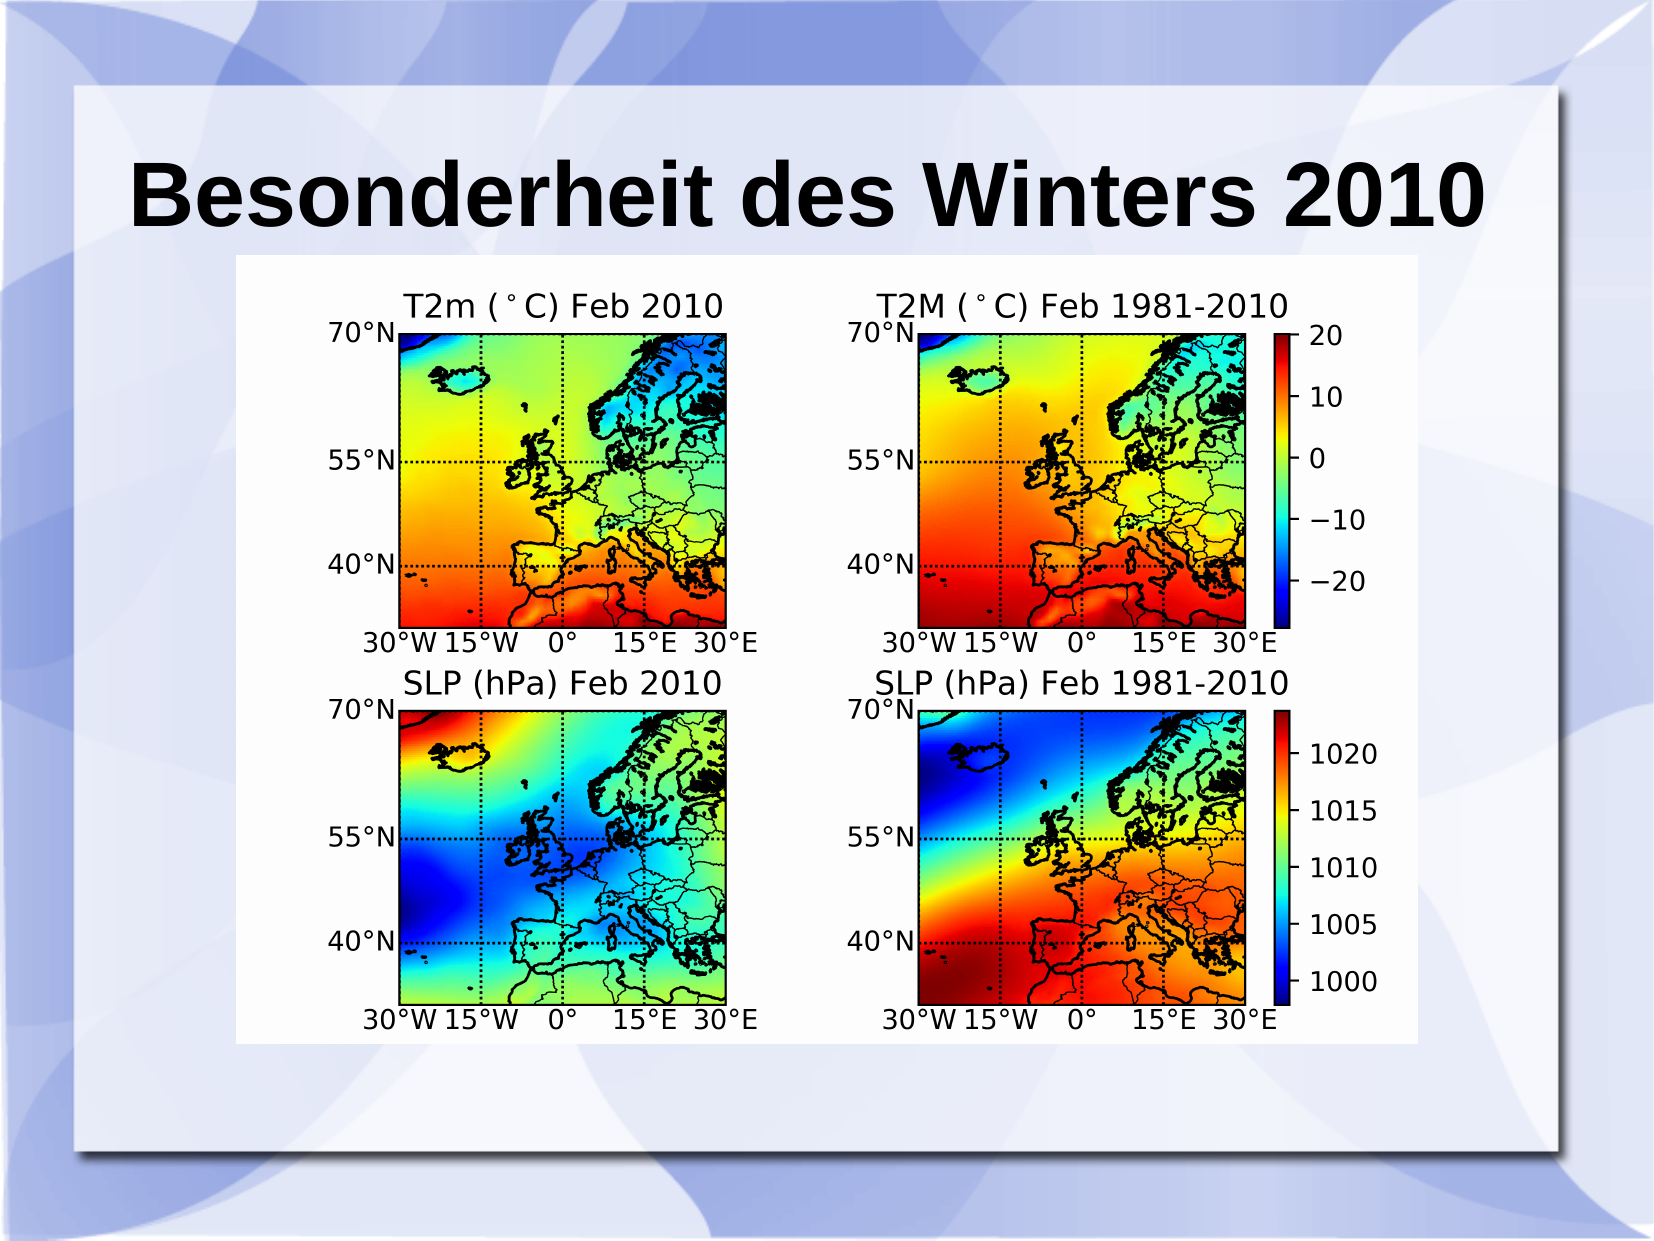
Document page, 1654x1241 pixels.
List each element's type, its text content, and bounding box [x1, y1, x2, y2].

picture [0, 0, 1654, 1241]
title Besonderheit des Winters 2010 [82, 90, 1536, 298]
